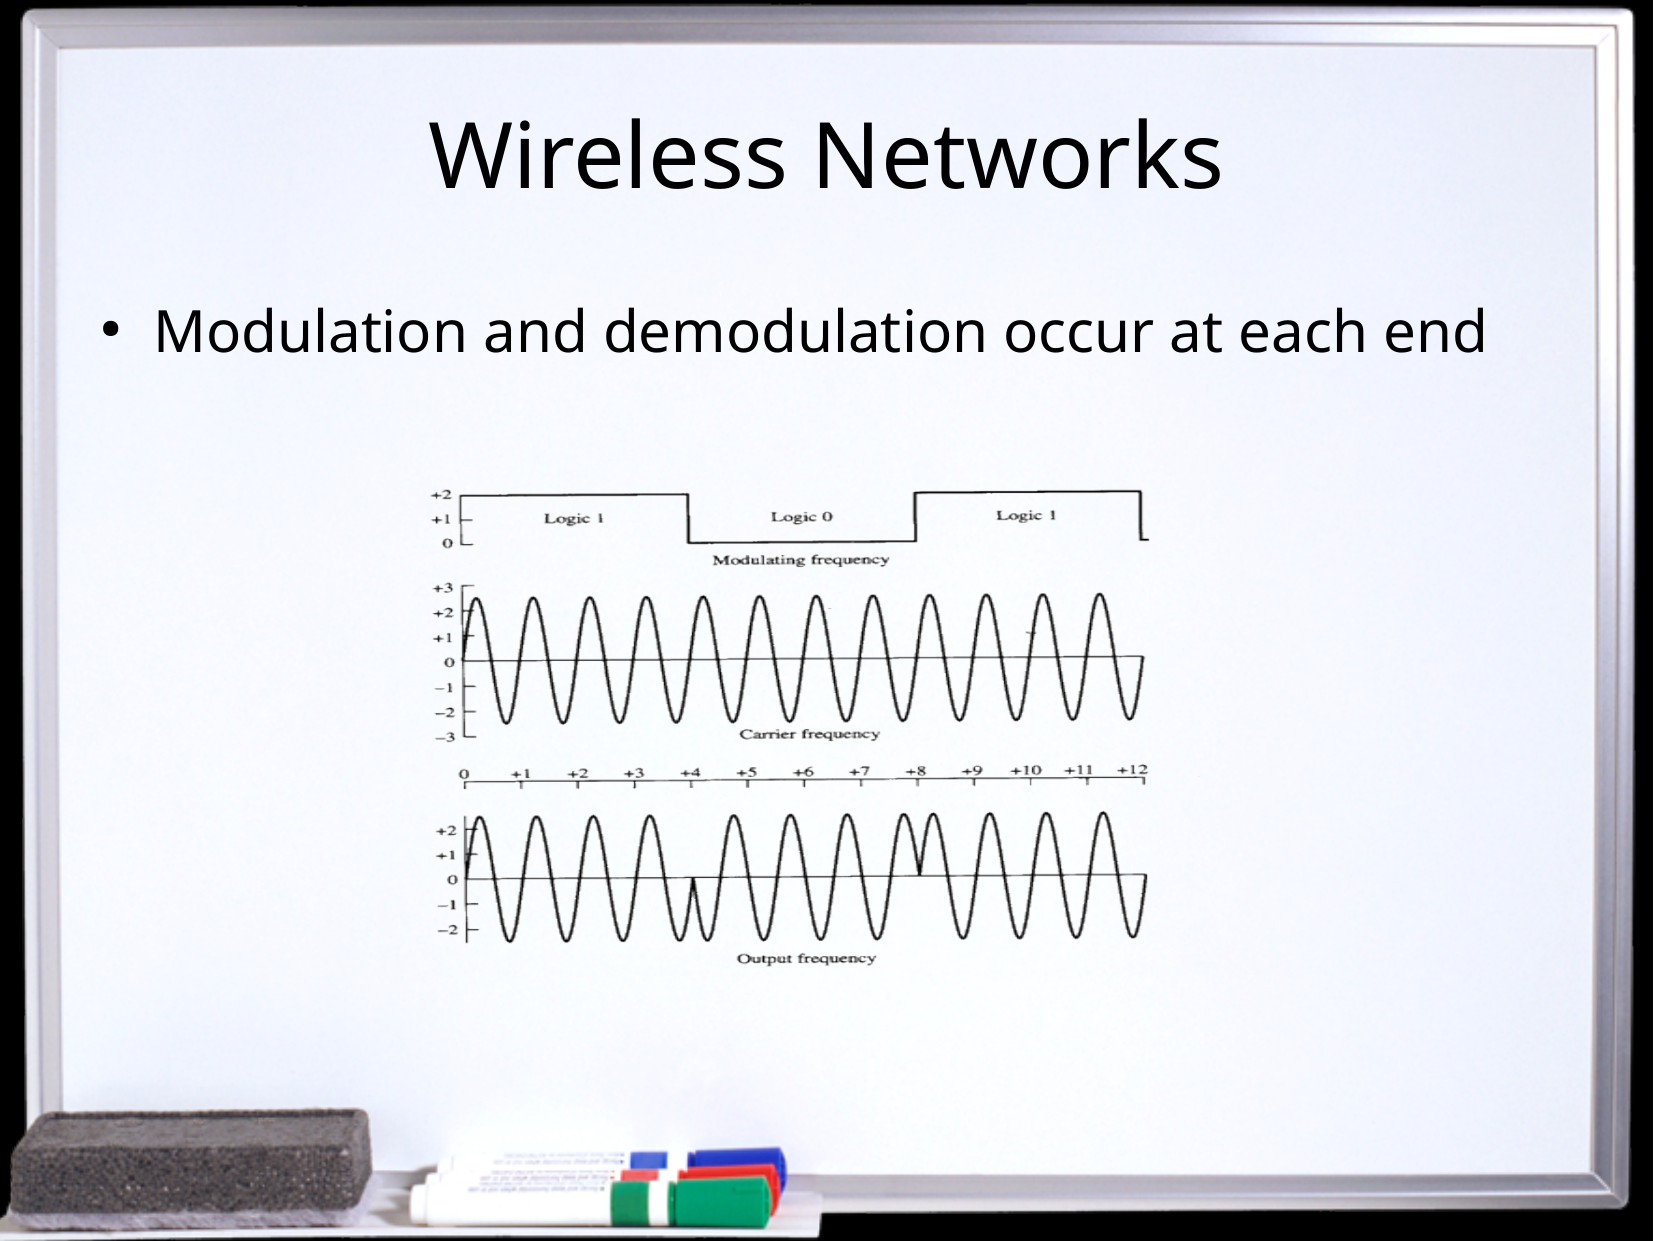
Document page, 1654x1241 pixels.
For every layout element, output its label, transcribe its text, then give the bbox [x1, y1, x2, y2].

list Modulation and demodulation occur at each end [82, 290, 1571, 1109]
title Wireless Networks [82, 49, 1571, 257]
picture [0, 0, 1654, 1241]
